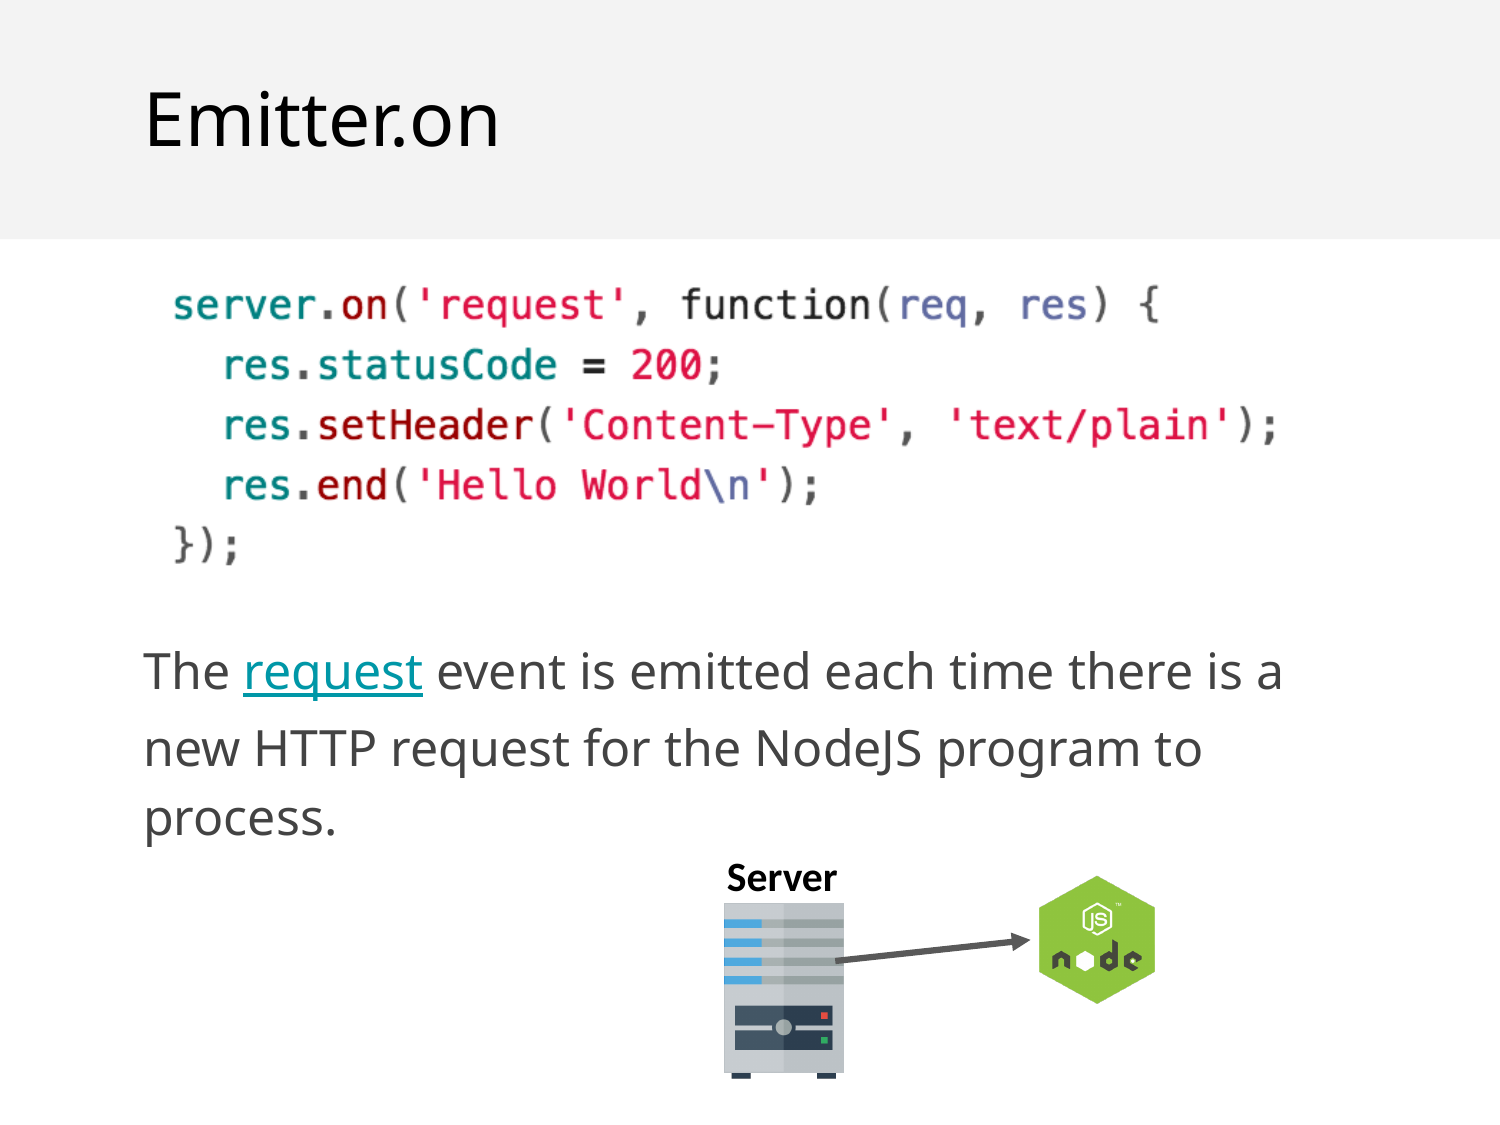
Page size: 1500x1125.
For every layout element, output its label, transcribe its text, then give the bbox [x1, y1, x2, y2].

text_box Server [660, 818, 905, 932]
picture [143, 257, 1315, 609]
picture [1030, 874, 1163, 1006]
list The request event is emitted each time there is a new HTTP request for the NodeJS program to process. [128, 614, 1372, 781]
title Emitter.on [128, 56, 1372, 183]
picture [688, 932, 877, 1087]
